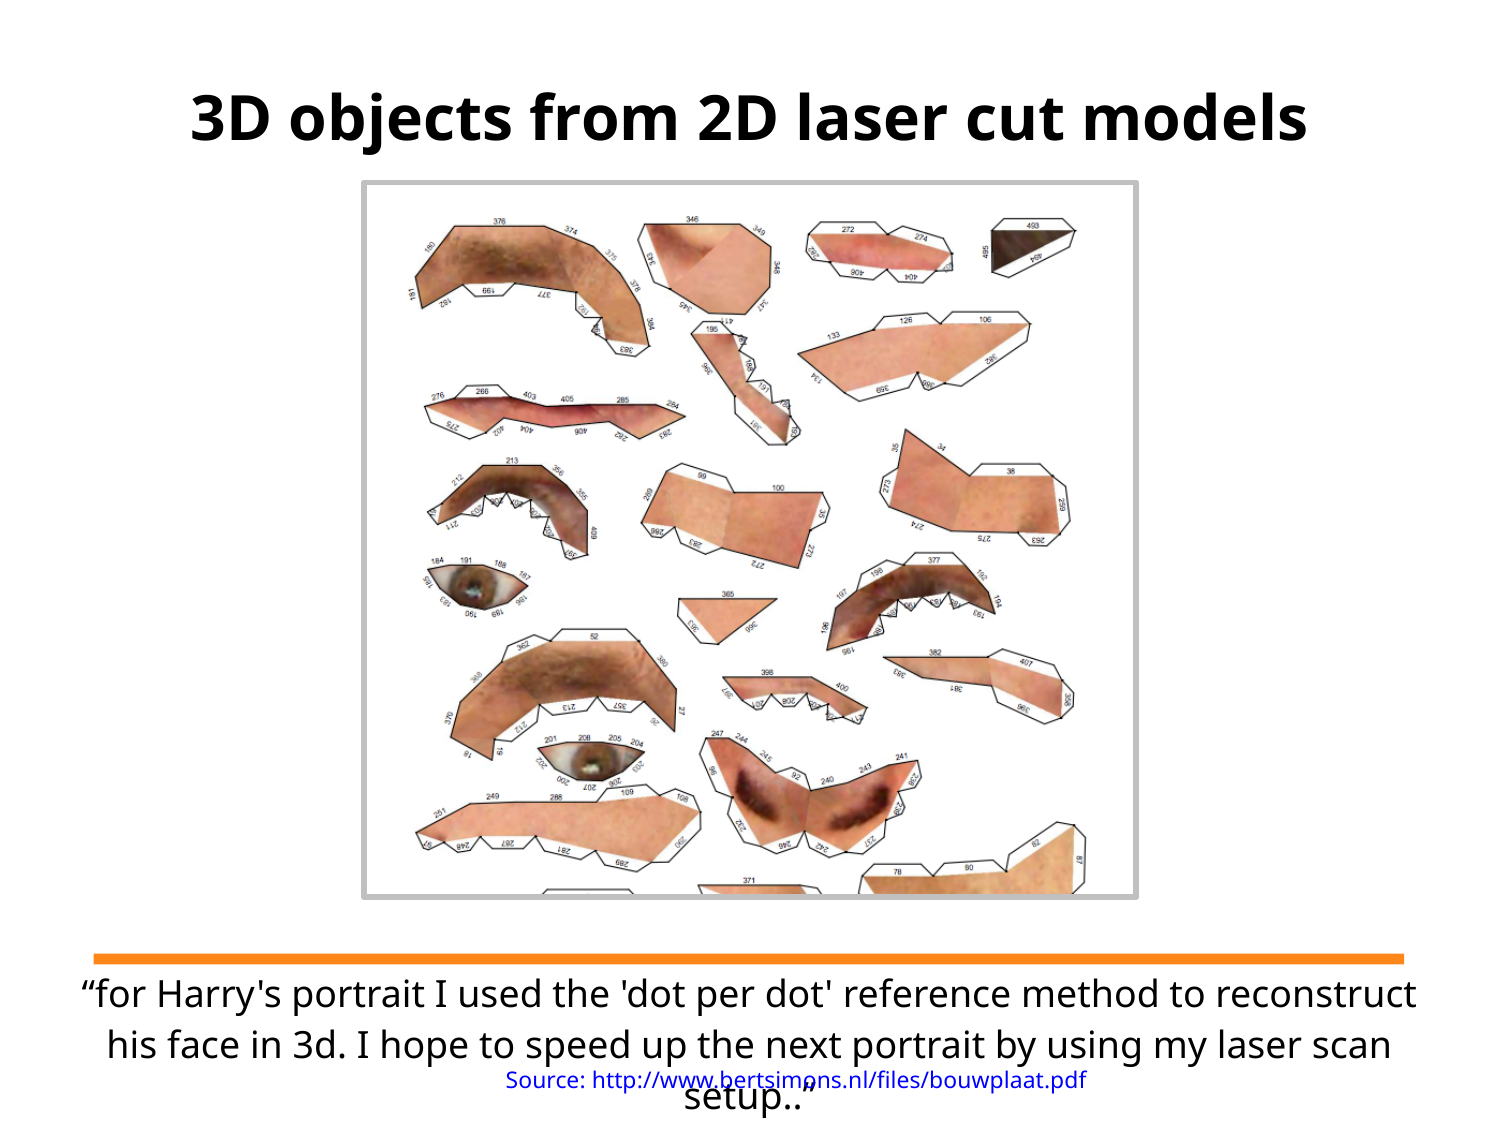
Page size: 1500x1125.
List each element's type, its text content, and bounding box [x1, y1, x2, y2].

text_box “for Harry's portrait I used the 'dot per dot' reference method to reconstruct his face in 3d. I hope to speed up the next portrait by using my laser scan setup..” [52, 960, 1448, 1064]
text_box Source: http://www.bertsimons.nl/files/bouwplaat.pdf [490, 1056, 1010, 1098]
picture [0, 0, 1500, 1125]
title 3D objects from 2D laser cut models [75, 44, 1426, 188]
